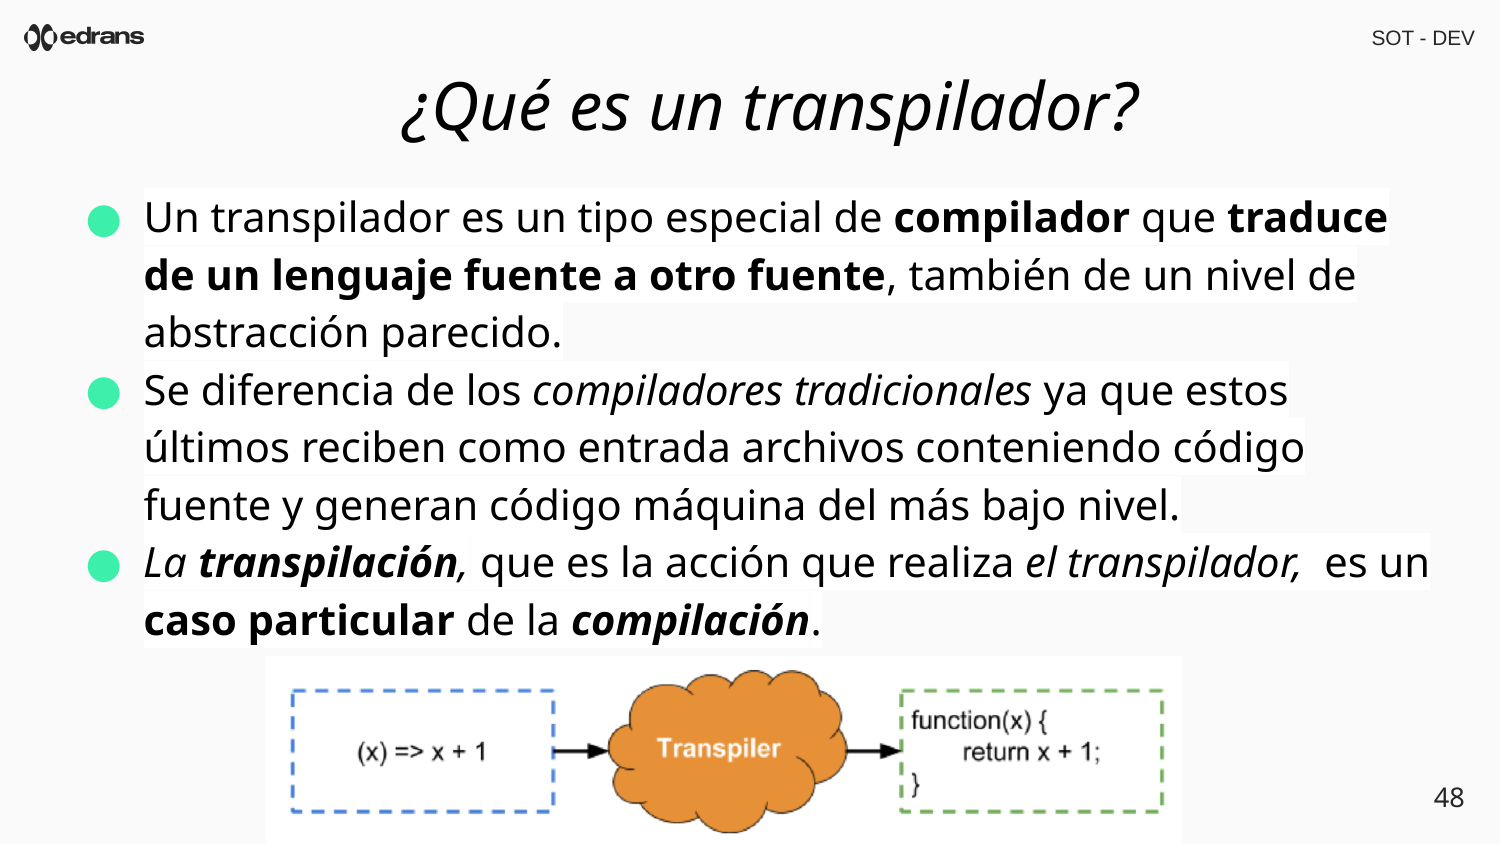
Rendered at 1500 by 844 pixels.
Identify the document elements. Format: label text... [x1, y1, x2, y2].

text_box SOT - DEV [1266, 24, 1475, 51]
picture [265, 656, 1182, 844]
picture [24, 24, 144, 51]
text_box ¿Qué es un transpilador? [313, 48, 1230, 169]
text_box Un transpilador es un tipo especial de compilador que traduce de un lenguaje fuente a otro fuente, también de un nivel de abstracción parecido. Se diferencia de los compiladores tradicionales ya que estos últimos reciben como entrada archivos conteniendo código fuente y generan código máquina del más bajo nivel. La transpilación, que es la acción que realiza el transpilador, es un caso particular de la compilación. [53, 168, 1446, 599]
slide_number <número> [1389, 764, 1480, 830]
